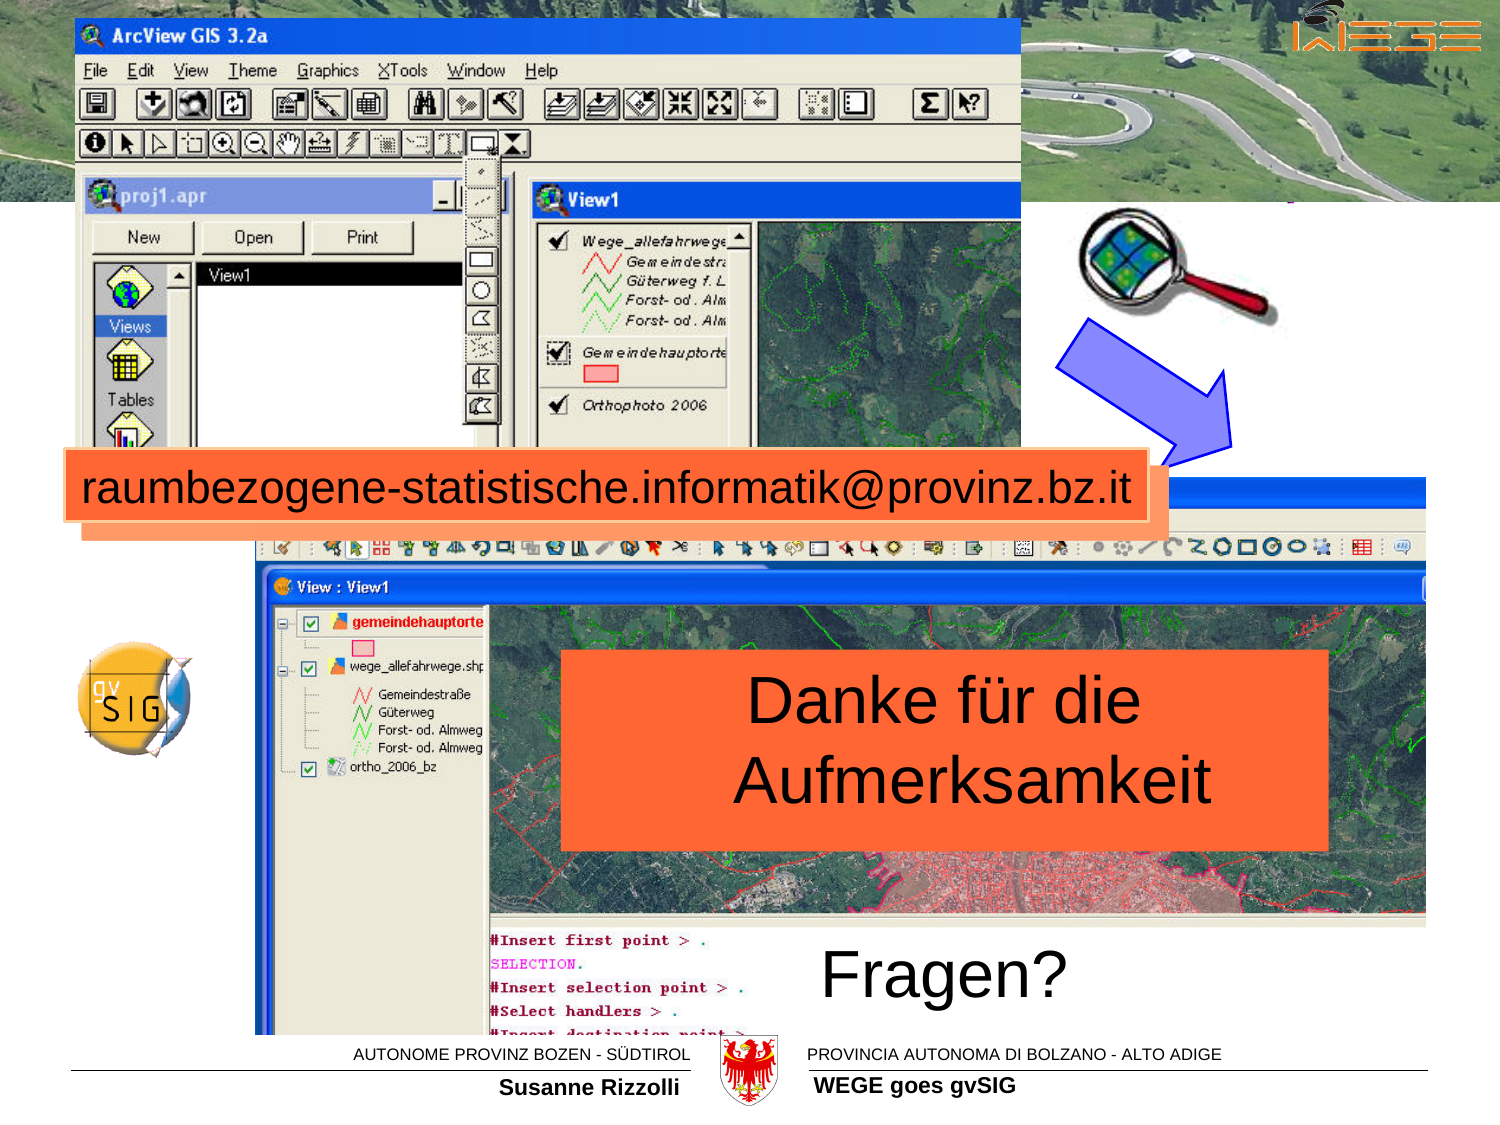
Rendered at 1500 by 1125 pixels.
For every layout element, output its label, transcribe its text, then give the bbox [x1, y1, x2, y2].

picture [255, 477, 1426, 1106]
text_box [1056, 318, 1232, 467]
text_box Danke für die Aufmerksamkeit Fragen? [560, 649, 1329, 852]
picture [75, 640, 193, 759]
picture [0, 18, 1500, 447]
text_box raumbezogene-statistische.informatik@provinz.bz.it [64, 448, 1149, 522]
